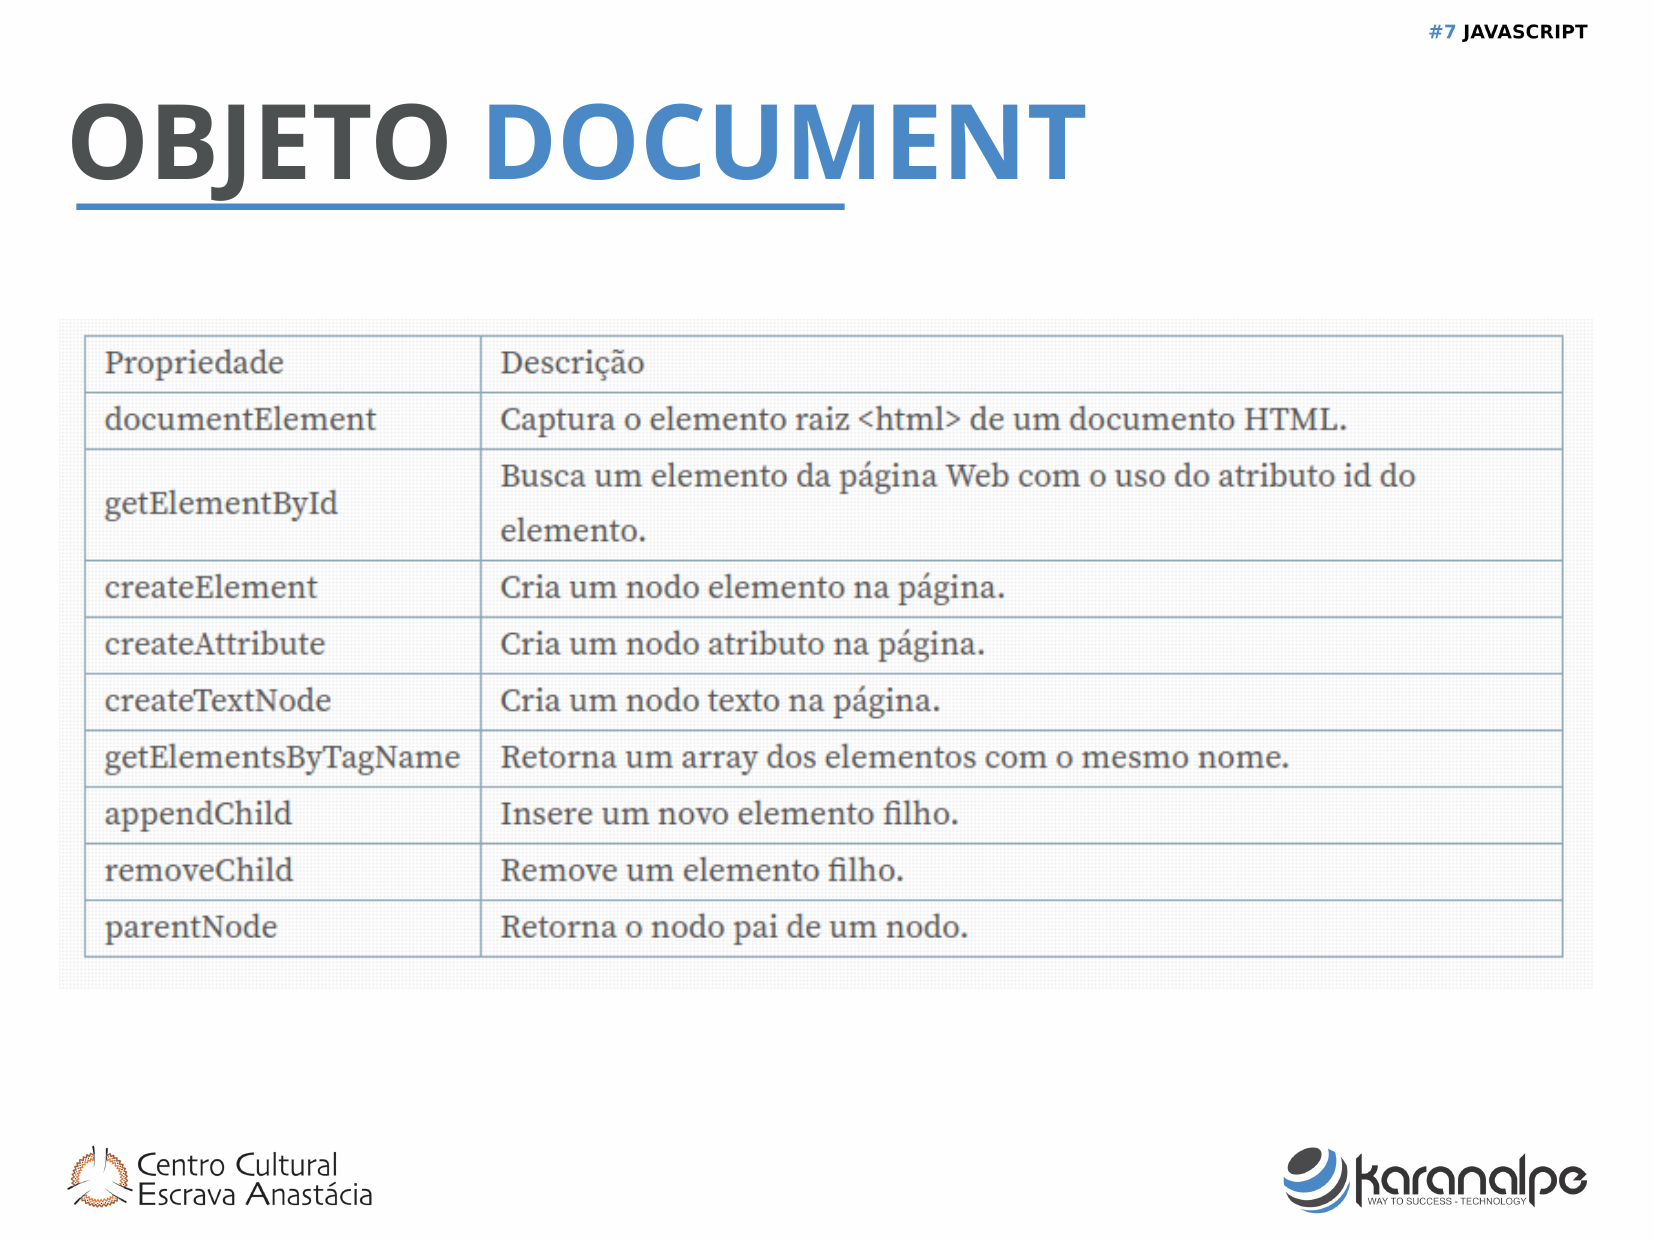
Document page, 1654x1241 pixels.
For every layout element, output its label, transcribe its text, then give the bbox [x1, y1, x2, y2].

title OBJETO DOCUMENT [66, 35, 1555, 243]
picture [0, 0, 1654, 1241]
